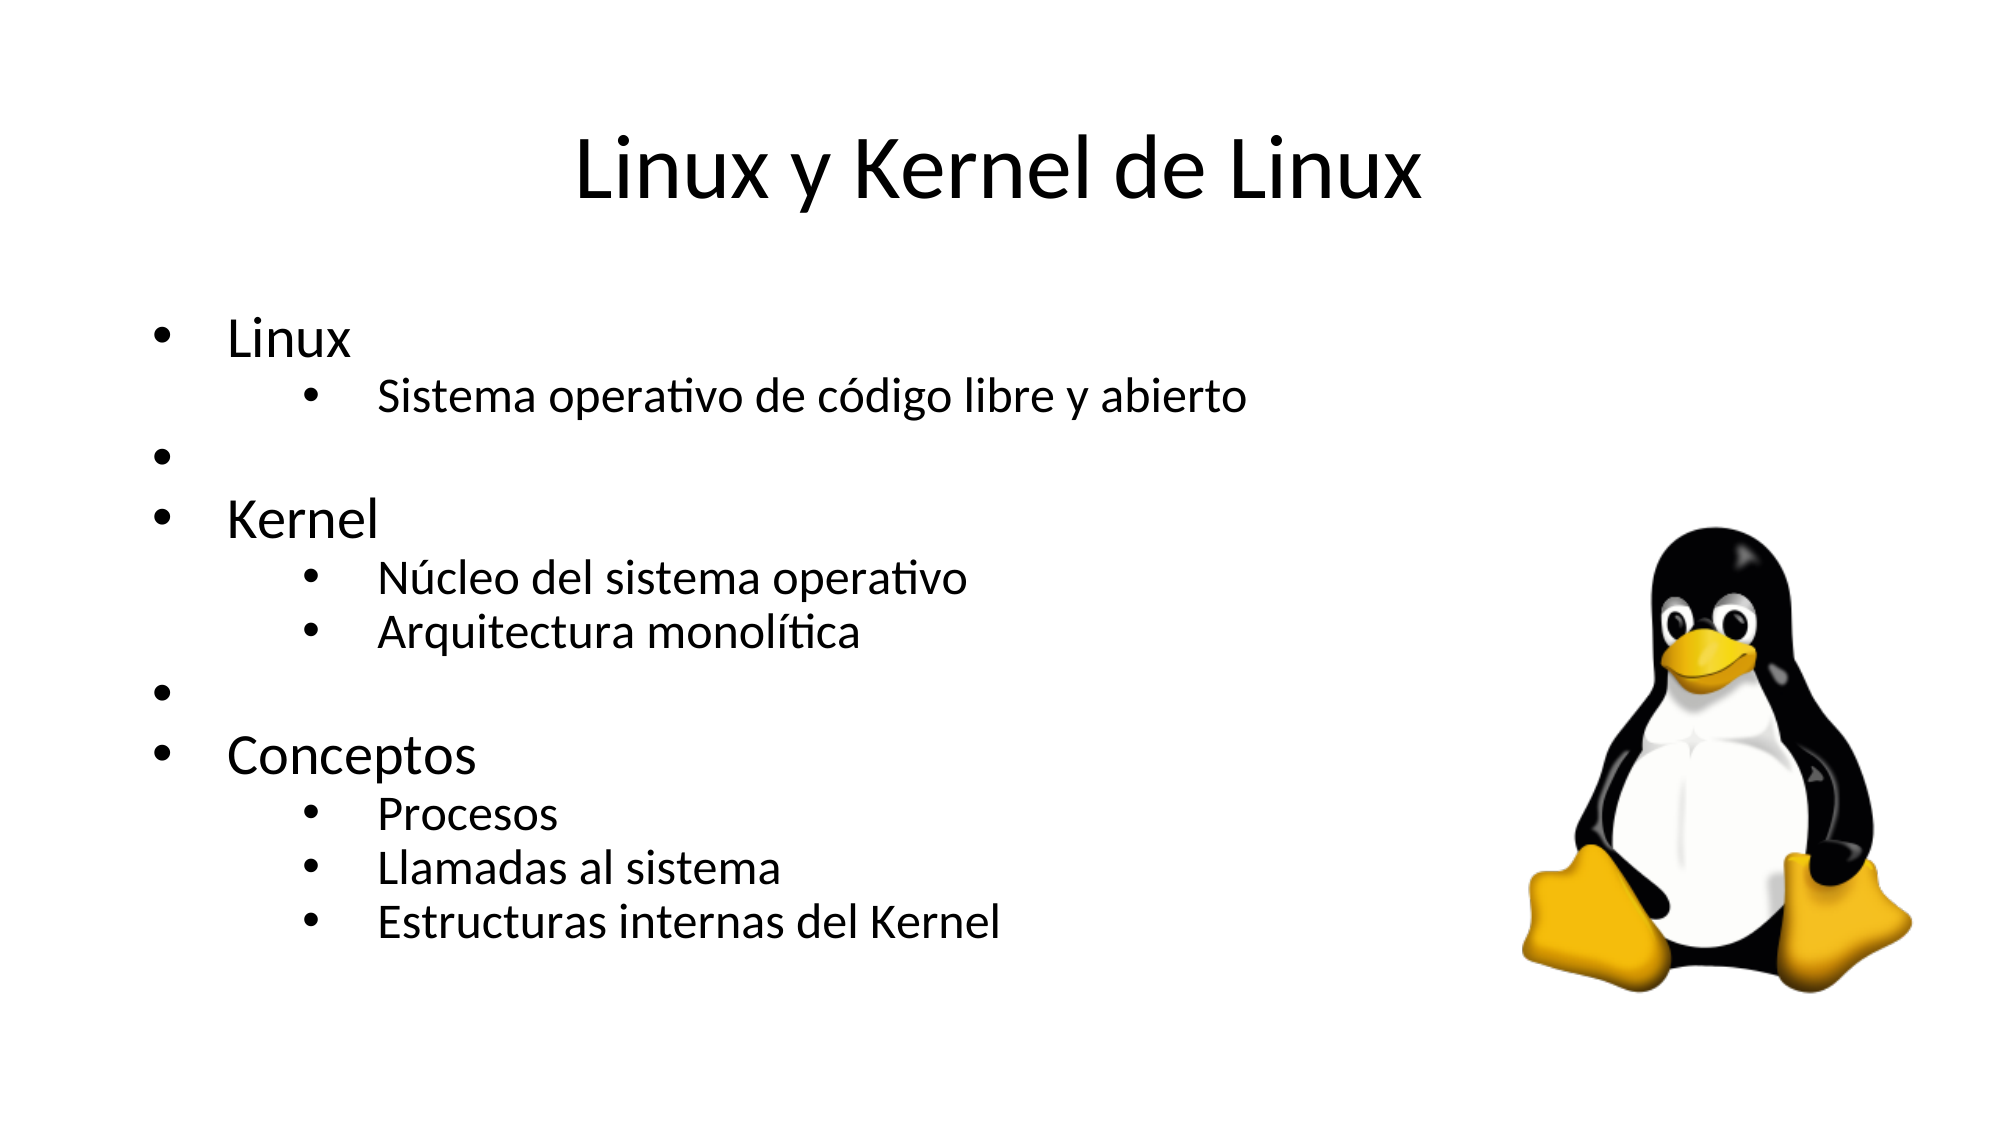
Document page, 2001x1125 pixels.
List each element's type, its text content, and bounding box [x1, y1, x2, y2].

picture [1496, 497, 1934, 1014]
title Linux y Kernel de Linux [137, 59, 1863, 278]
list Linux Sistema operativo de código libre y abierto Kernel Núcleo del sistema operativo Arquitectura monolítica Conceptos Procesos Llamadas al sistema Estructuras internas del Kernel [137, 299, 1863, 1014]
